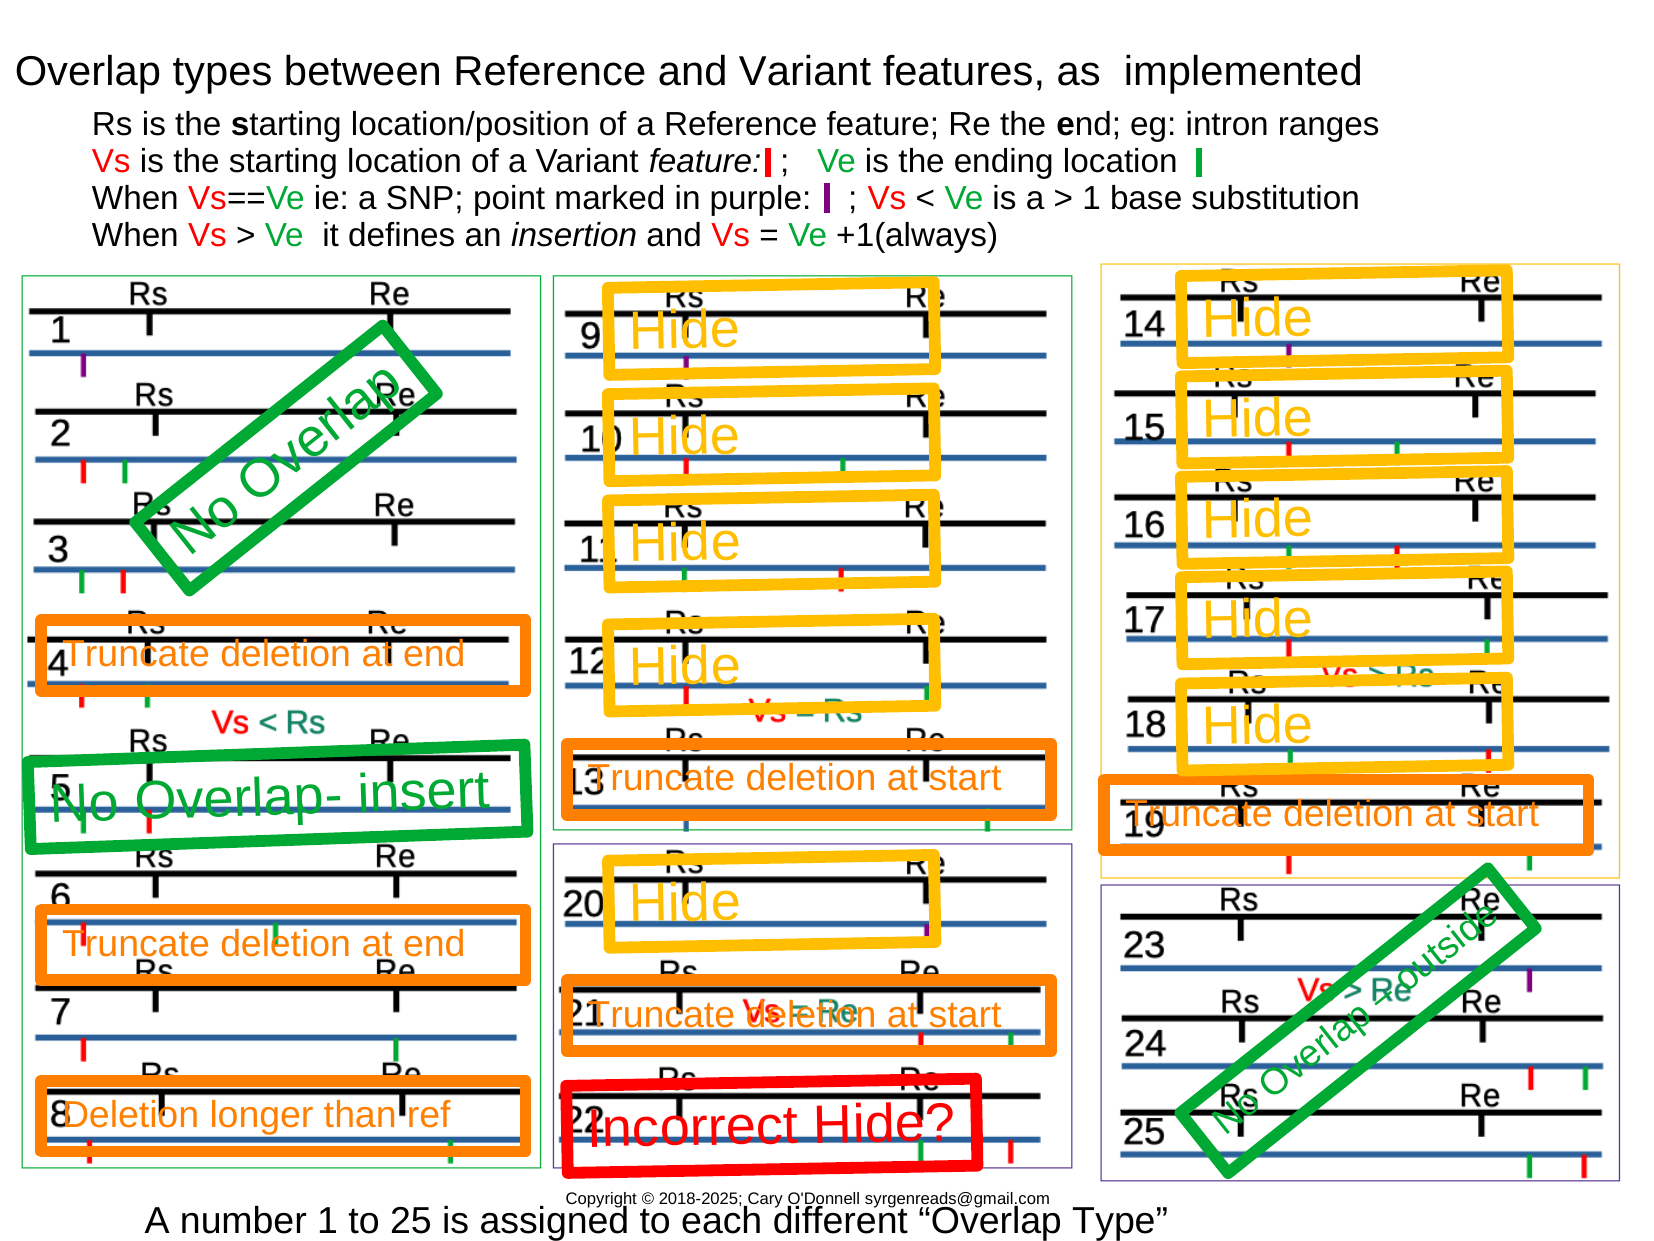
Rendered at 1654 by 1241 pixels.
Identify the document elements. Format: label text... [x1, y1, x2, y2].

text_box Hide [608, 854, 936, 948]
text_box Truncate deletion at start [566, 980, 1052, 1052]
text_box Overlap types between Reference and Variant features, as implemented [0, 41, 1524, 149]
text_box No Overlap- insert [27, 744, 528, 850]
text_box Hide [1180, 370, 1509, 464]
text_box Hide [607, 618, 936, 712]
text_box No Overlap – outside [1180, 868, 1536, 1174]
text_box A number 1 to 25 is assigned to each different “Overlap Type” [129, 1192, 1607, 1241]
text_box Truncate deletion at start [1104, 779, 1589, 851]
text_box Truncate deletion at end [41, 909, 526, 981]
text_box Hide [1180, 571, 1509, 665]
text_box Hide [1181, 299, 1509, 364]
text_box Truncate deletion at start [566, 744, 1052, 815]
text_box Deletion longer than ref [41, 1080, 526, 1152]
text_box Incorrect Hide? [566, 1078, 978, 1173]
text_box Hide [607, 388, 936, 482]
picture [17, 253, 1626, 1185]
text_box No Overlap [135, 325, 437, 591]
text_box Hide [1180, 677, 1509, 771]
text_box Hide [1180, 471, 1509, 564]
text_box Truncate deletion at end [41, 620, 526, 691]
text_box Hide [607, 494, 936, 588]
text_box Rs is the starting location/position of a Reference feature; Re the end; eg: intron ranges Vs is the starting location of a Variant feature: ; Ve is the ending location When Vs==Ve ie: a SNP; point marked in purple: ; Vs < Ve is a > 1 base substitution When Vs > Ve it defines an insertion and Vs = Ve +1(always) [77, 53, 1571, 299]
text_box Hide [608, 299, 936, 375]
